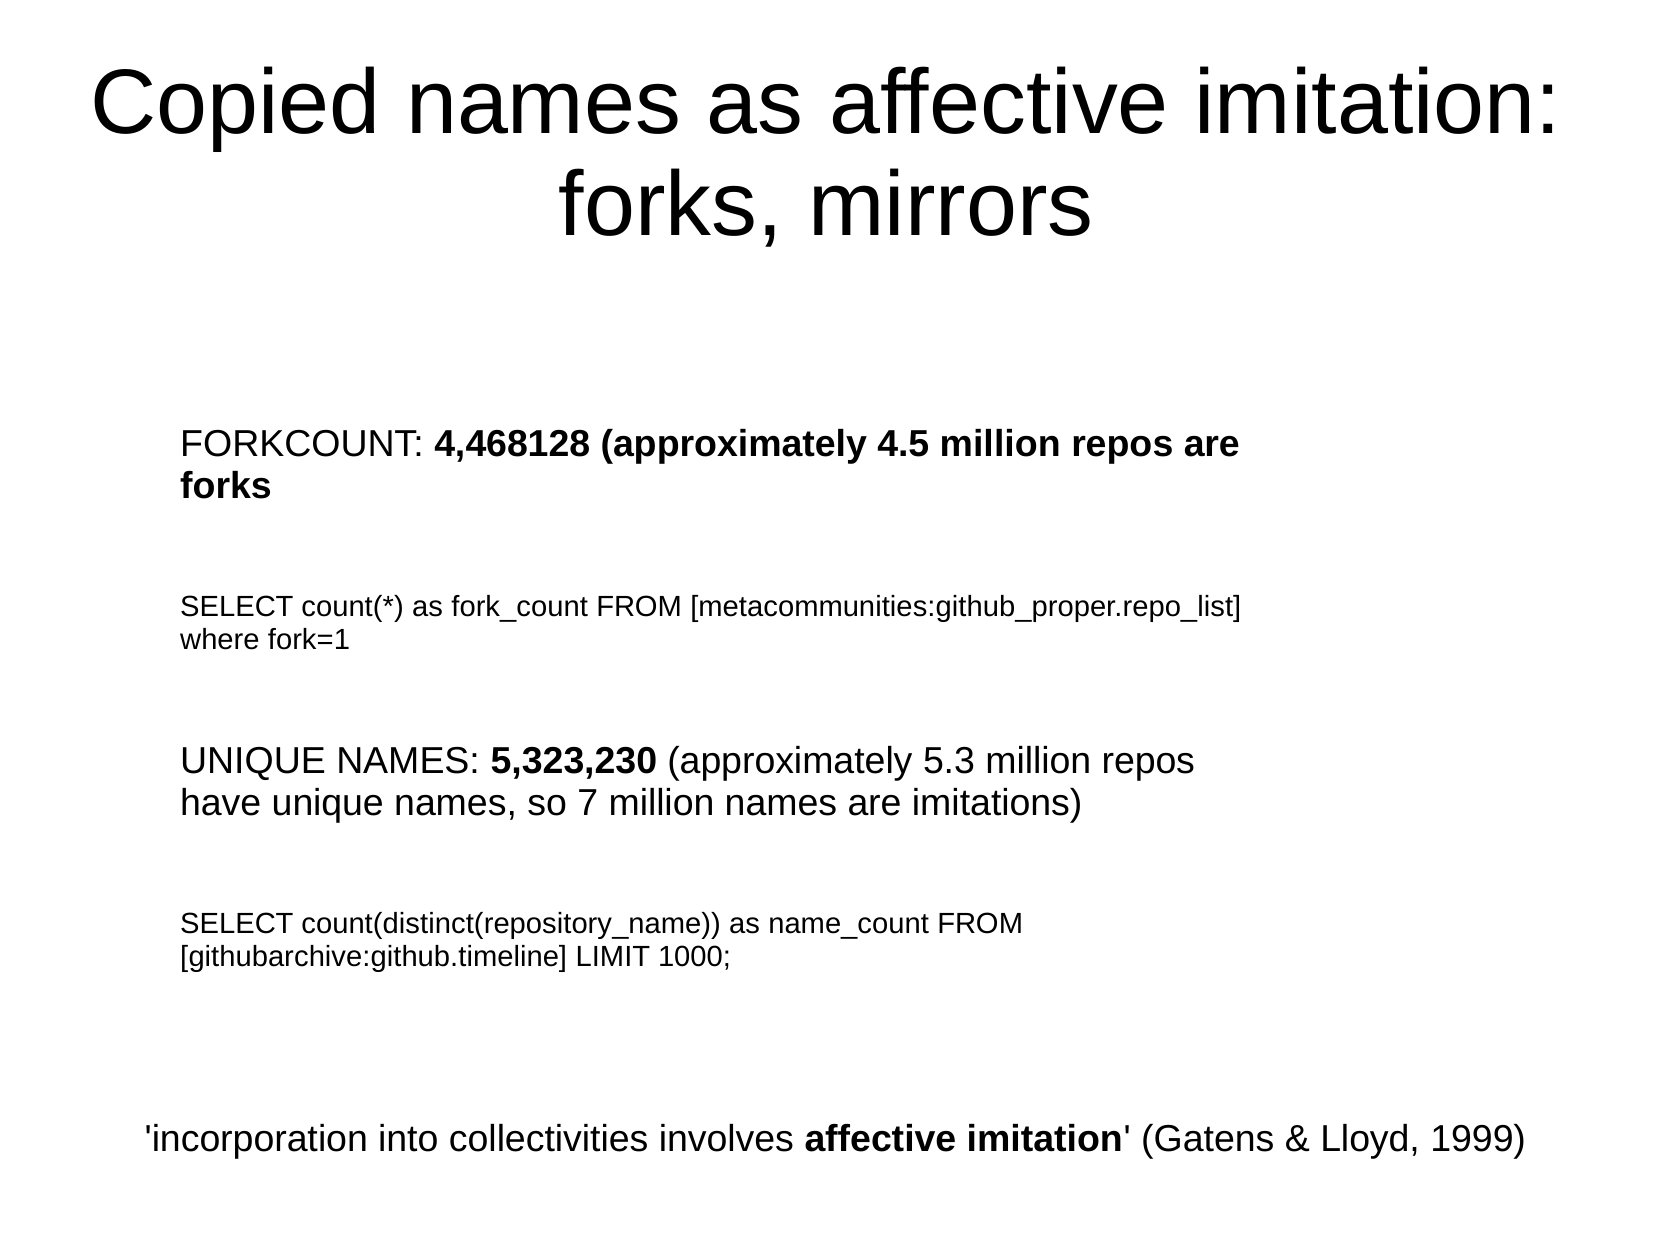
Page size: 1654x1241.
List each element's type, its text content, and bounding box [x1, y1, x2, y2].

title Copied names as affective imitation: forks, mirrors [82, 49, 1571, 257]
text_box FORKCOUNT: 4,468128 (approximately 4.5 million repos are forks SELECT count(*) as fork_count FROM [metacommunities:github_proper.repo_list] where fork=1 UNIQUE NAMES: 5,323,230 (approximately 5.3 million repos have unique names, so 7 million names are imitations) SELECT count(distinct(repository_name)) as name_count FROM [githubarchive:github.timeline] LIMIT 1000; [165, 330, 1300, 981]
text_box 'incorporation into collectivities involves affective imitation' (Gatens & Lloyd, 1999) [129, 1110, 1542, 1168]
